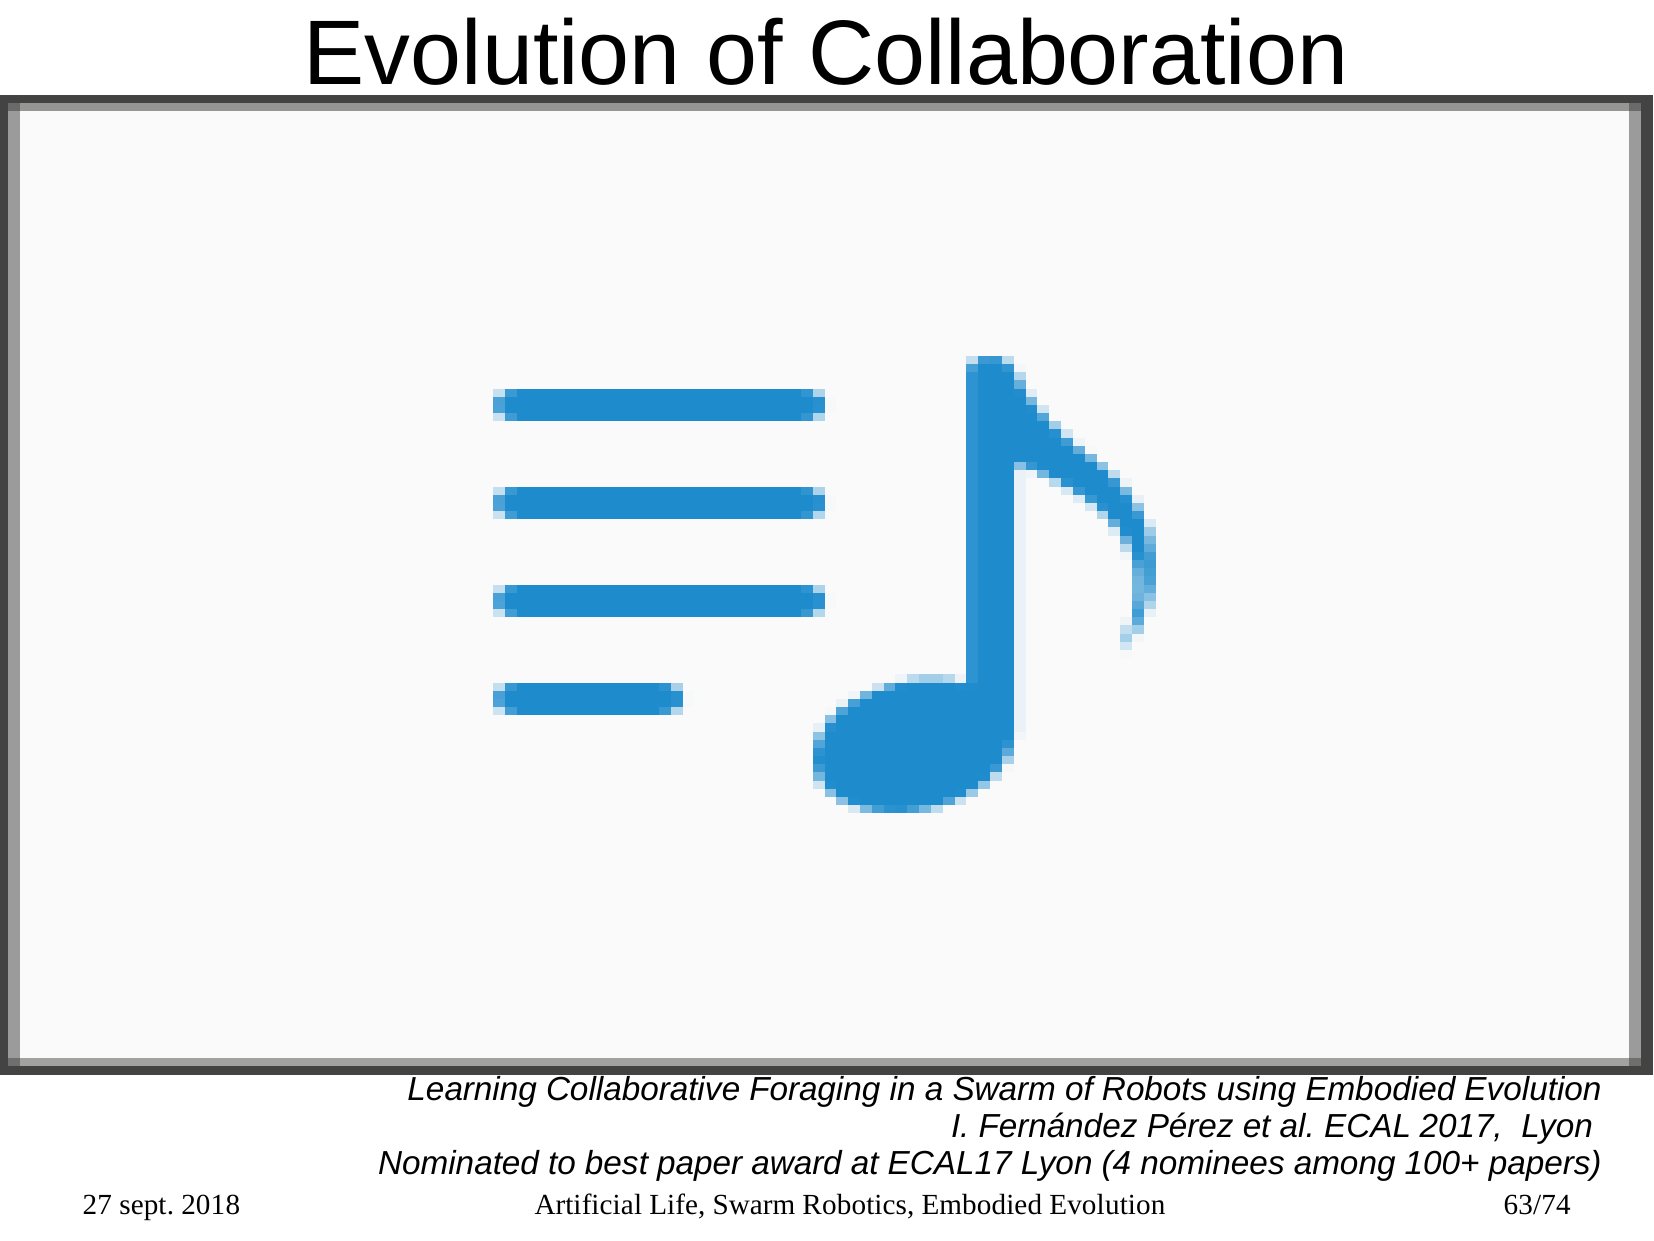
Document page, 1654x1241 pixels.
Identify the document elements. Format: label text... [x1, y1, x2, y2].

text_box Learning Collaborative Foraging in a Swarm of Robots using Embodied Evolution I. Fernández Pérez et al. ECAL 2017, Lyon Nominated to best paper award at ECAL17 Lyon (4 nominees among 100+ papers) [153, 1076, 1619, 1189]
title Evolution of Collaboration [82, 0, 1571, 94]
text_box [0, 94, 1654, 1076]
